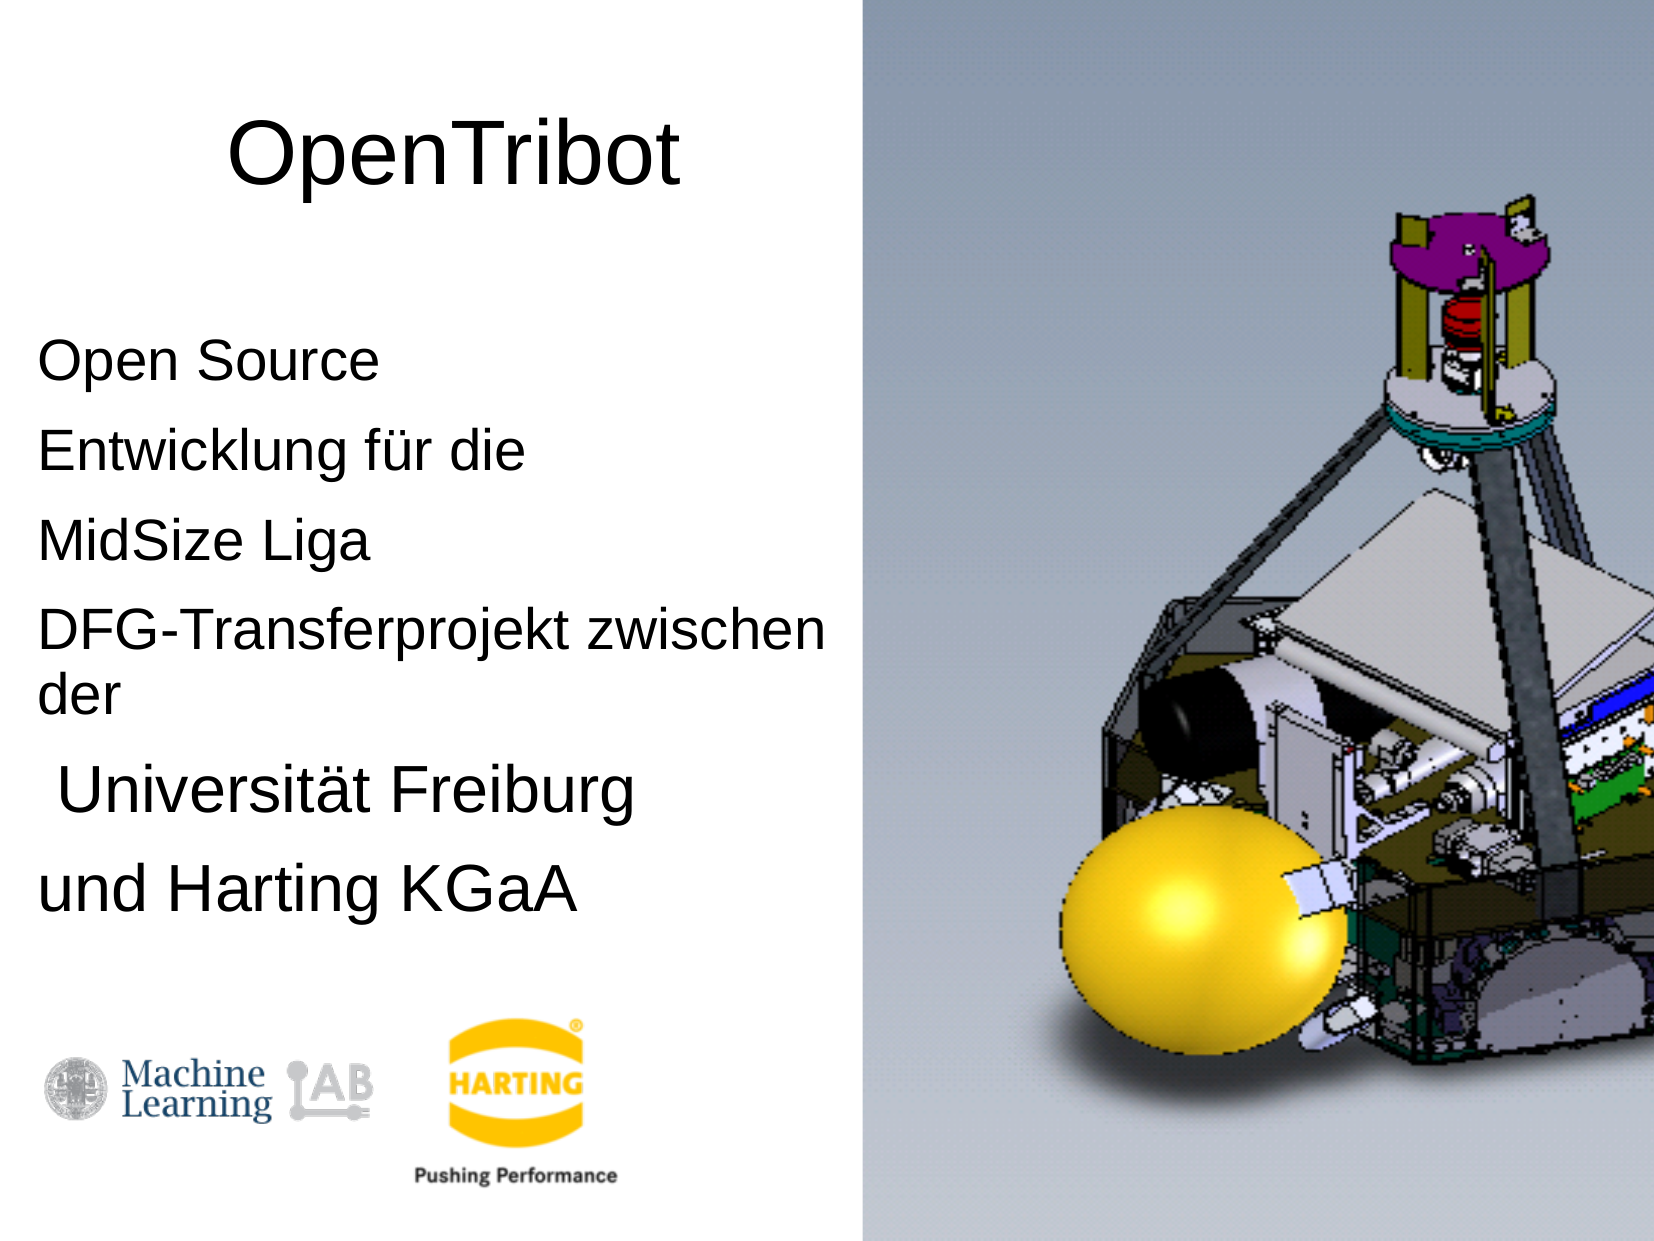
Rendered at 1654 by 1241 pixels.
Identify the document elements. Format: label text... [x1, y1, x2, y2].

title OpenTribot [82, 56, 826, 225]
picture [403, 1009, 638, 1201]
subtitle Open Source Entwicklung für die MidSize Liga DFG-Transferprojekt zwischen der Universität Freiburg und Harting KGaA [37, 225, 926, 1029]
picture [42, 1054, 376, 1126]
picture [862, 0, 1654, 1241]
